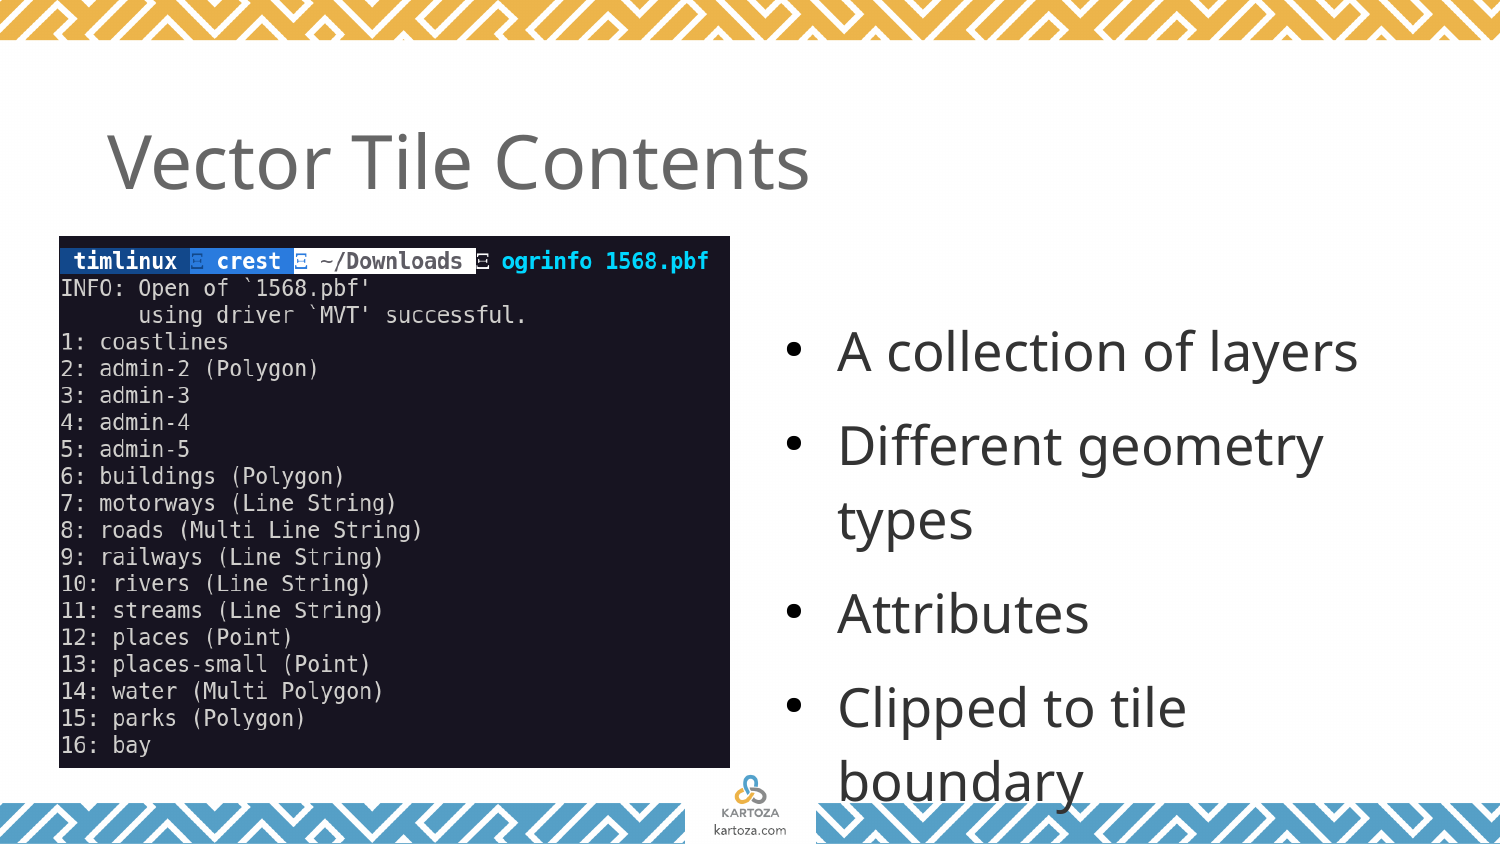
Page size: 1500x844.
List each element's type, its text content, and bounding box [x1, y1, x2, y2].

picture [0, 0, 1500, 844]
title Vector Tile Contents [107, 80, 1436, 242]
list A collection of layers Different geometry types Attributes Clipped to tile boundary [766, 313, 1418, 755]
